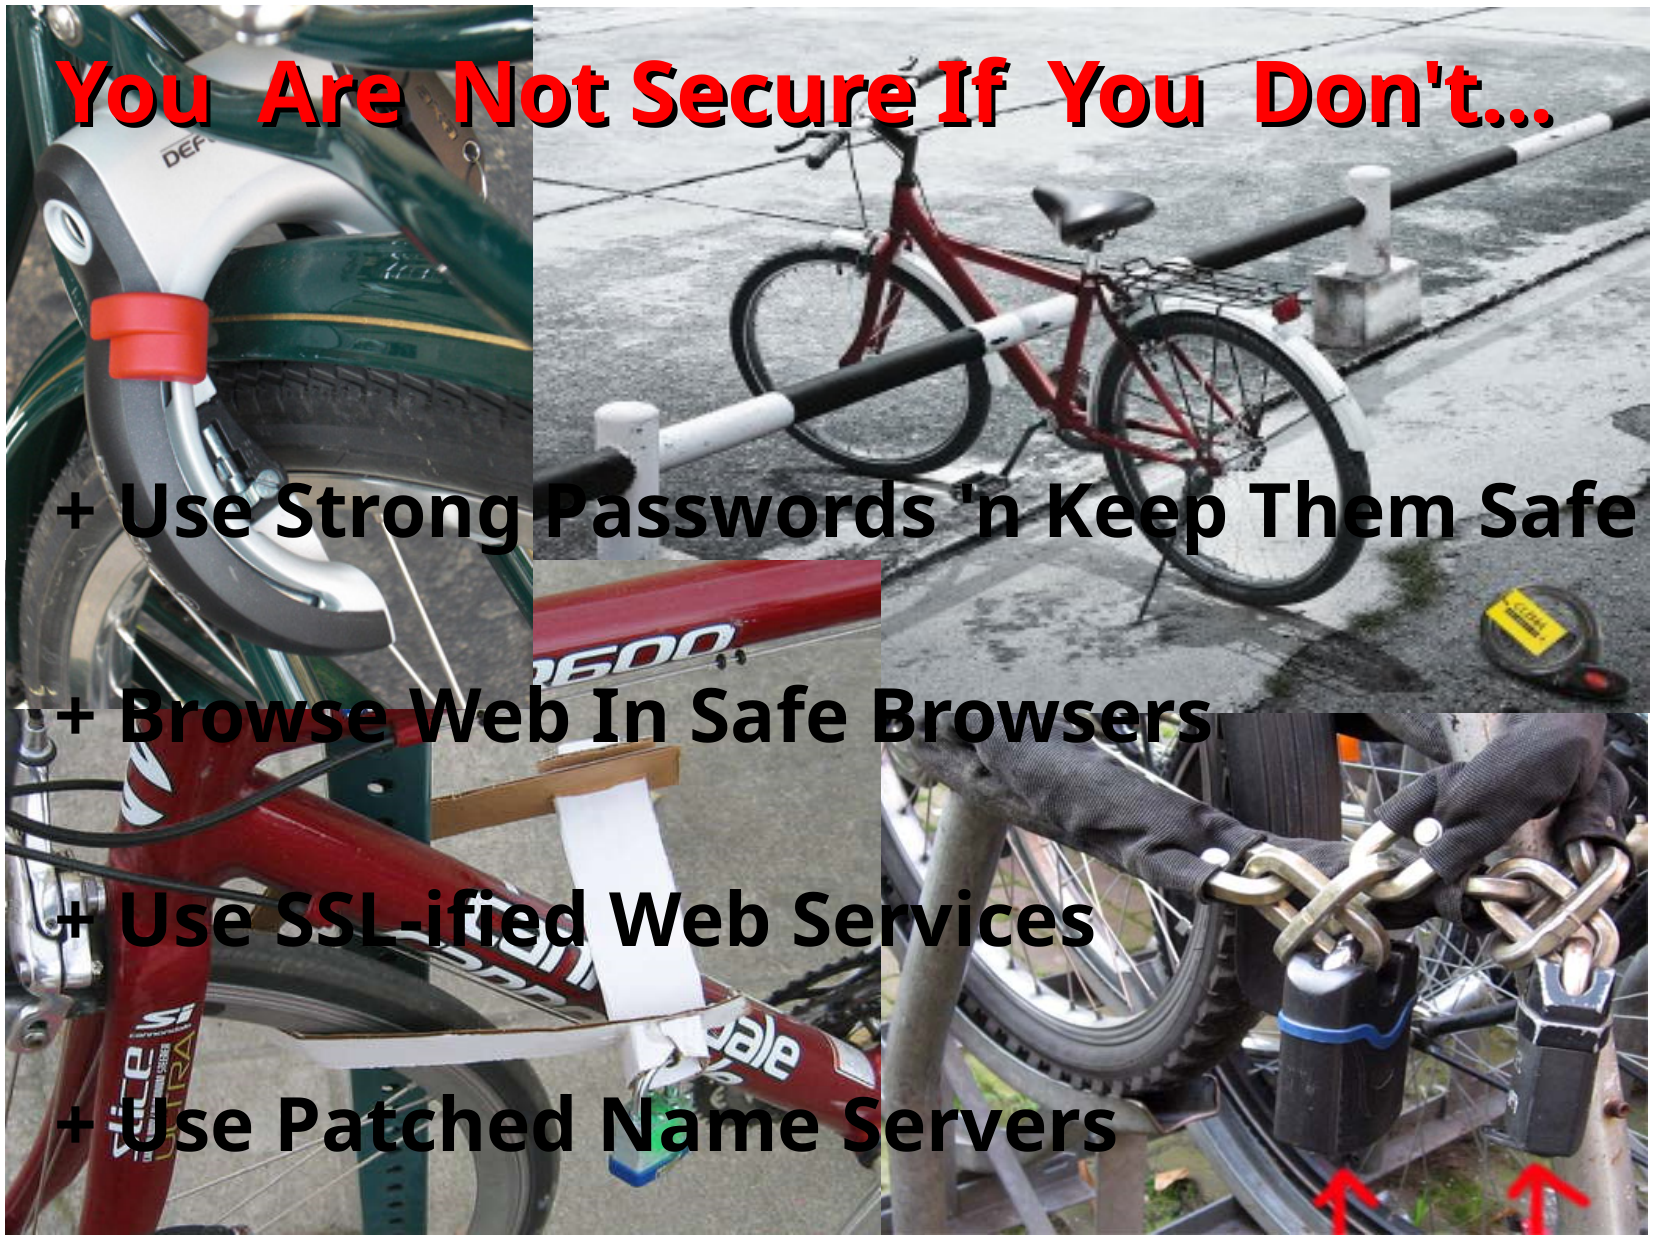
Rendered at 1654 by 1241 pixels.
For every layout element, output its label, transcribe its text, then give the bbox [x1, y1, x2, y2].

picture [5, 5, 1650, 1235]
text_box You Are Not Secure If You Don't... [40, 24, 1644, 188]
text_box + Use Strong Passwords 'n Keep Them Safe + Browse Web In Safe Browsers + Use SSL-ified Web Services + Use Patched Name Servers + Keep Your Data Protected [39, 450, 1613, 1221]
